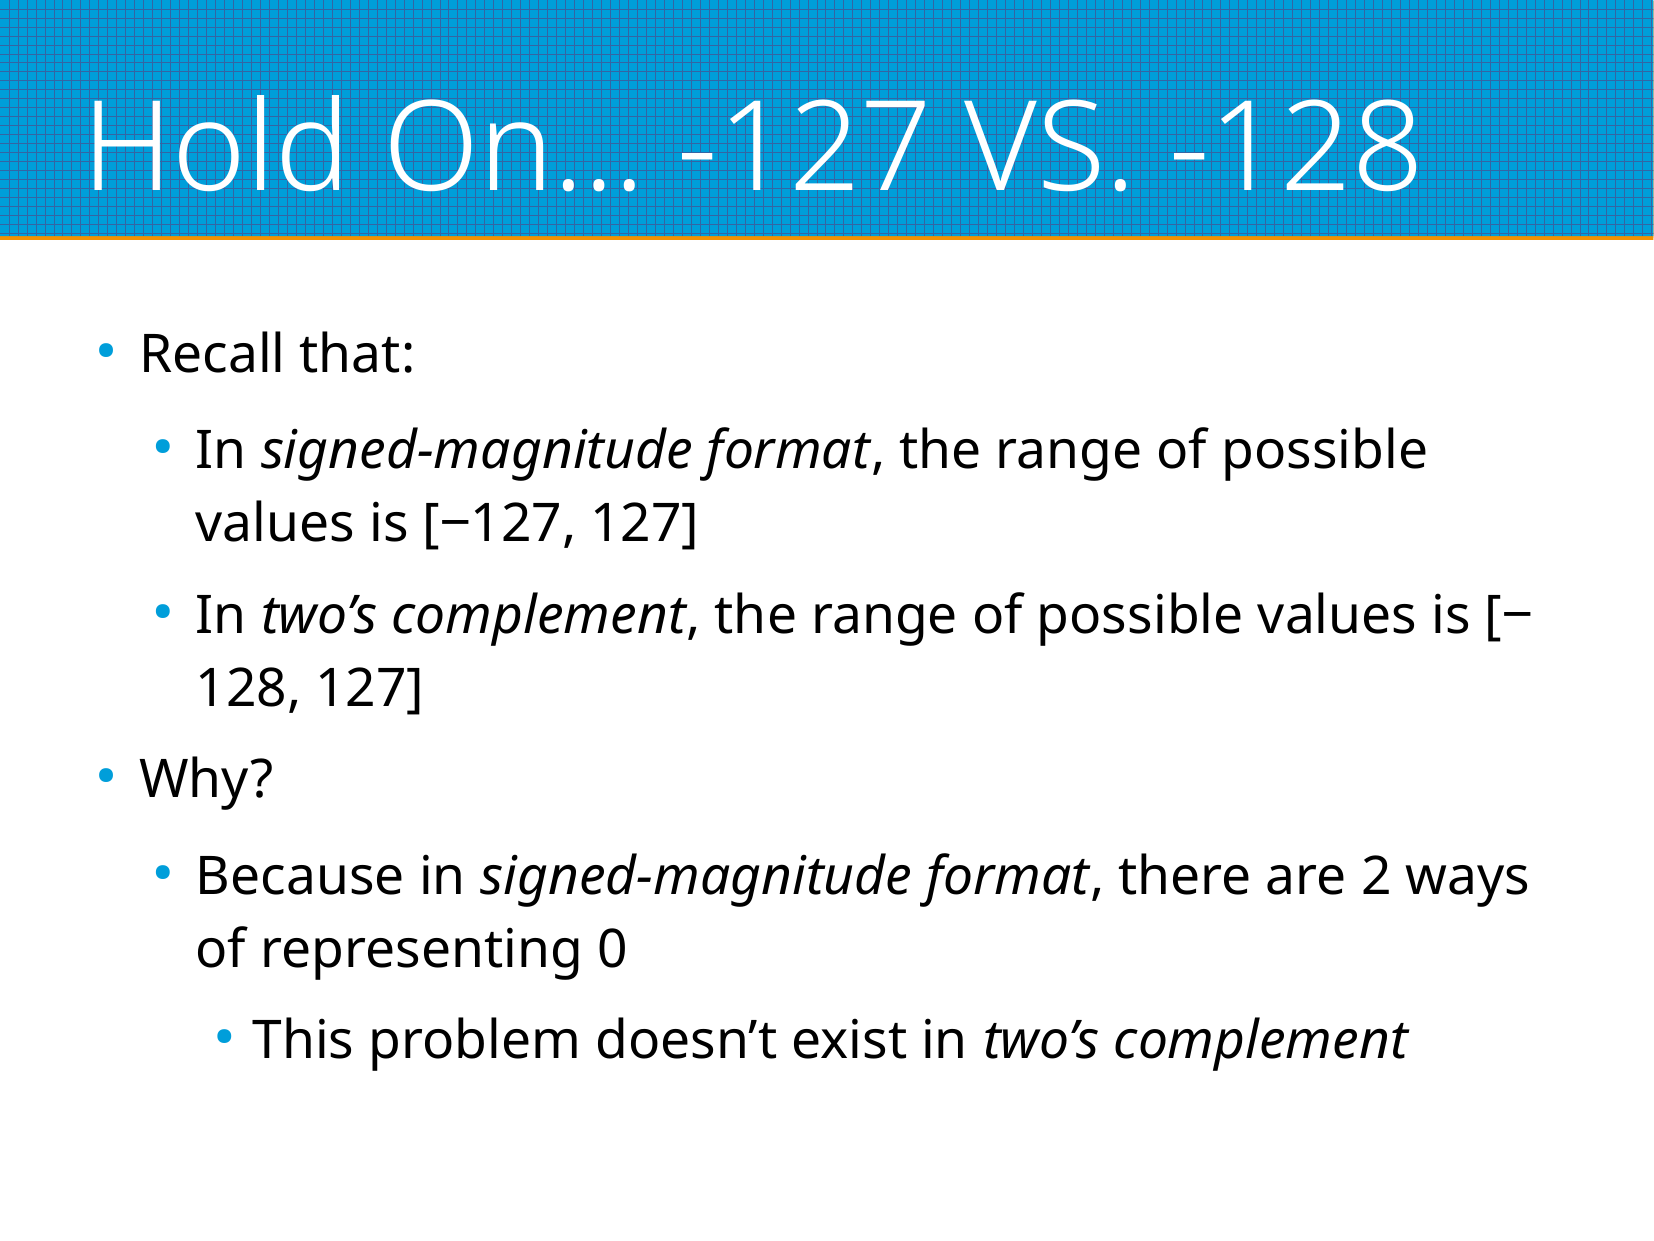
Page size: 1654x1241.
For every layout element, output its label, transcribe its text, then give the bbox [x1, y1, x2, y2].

list Recall that: In signed-magnitude format, the range of possible values is [‒127, 127] In two’s complement, the range of possible values is [‒128, 127] Why? Because in signed-magnitude format, there are 2 ways of representing 0 This problem doesn’t exist in two’s complement [82, 314, 1563, 1081]
title Hold On… -127 VS. -128 [82, 19, 1571, 227]
